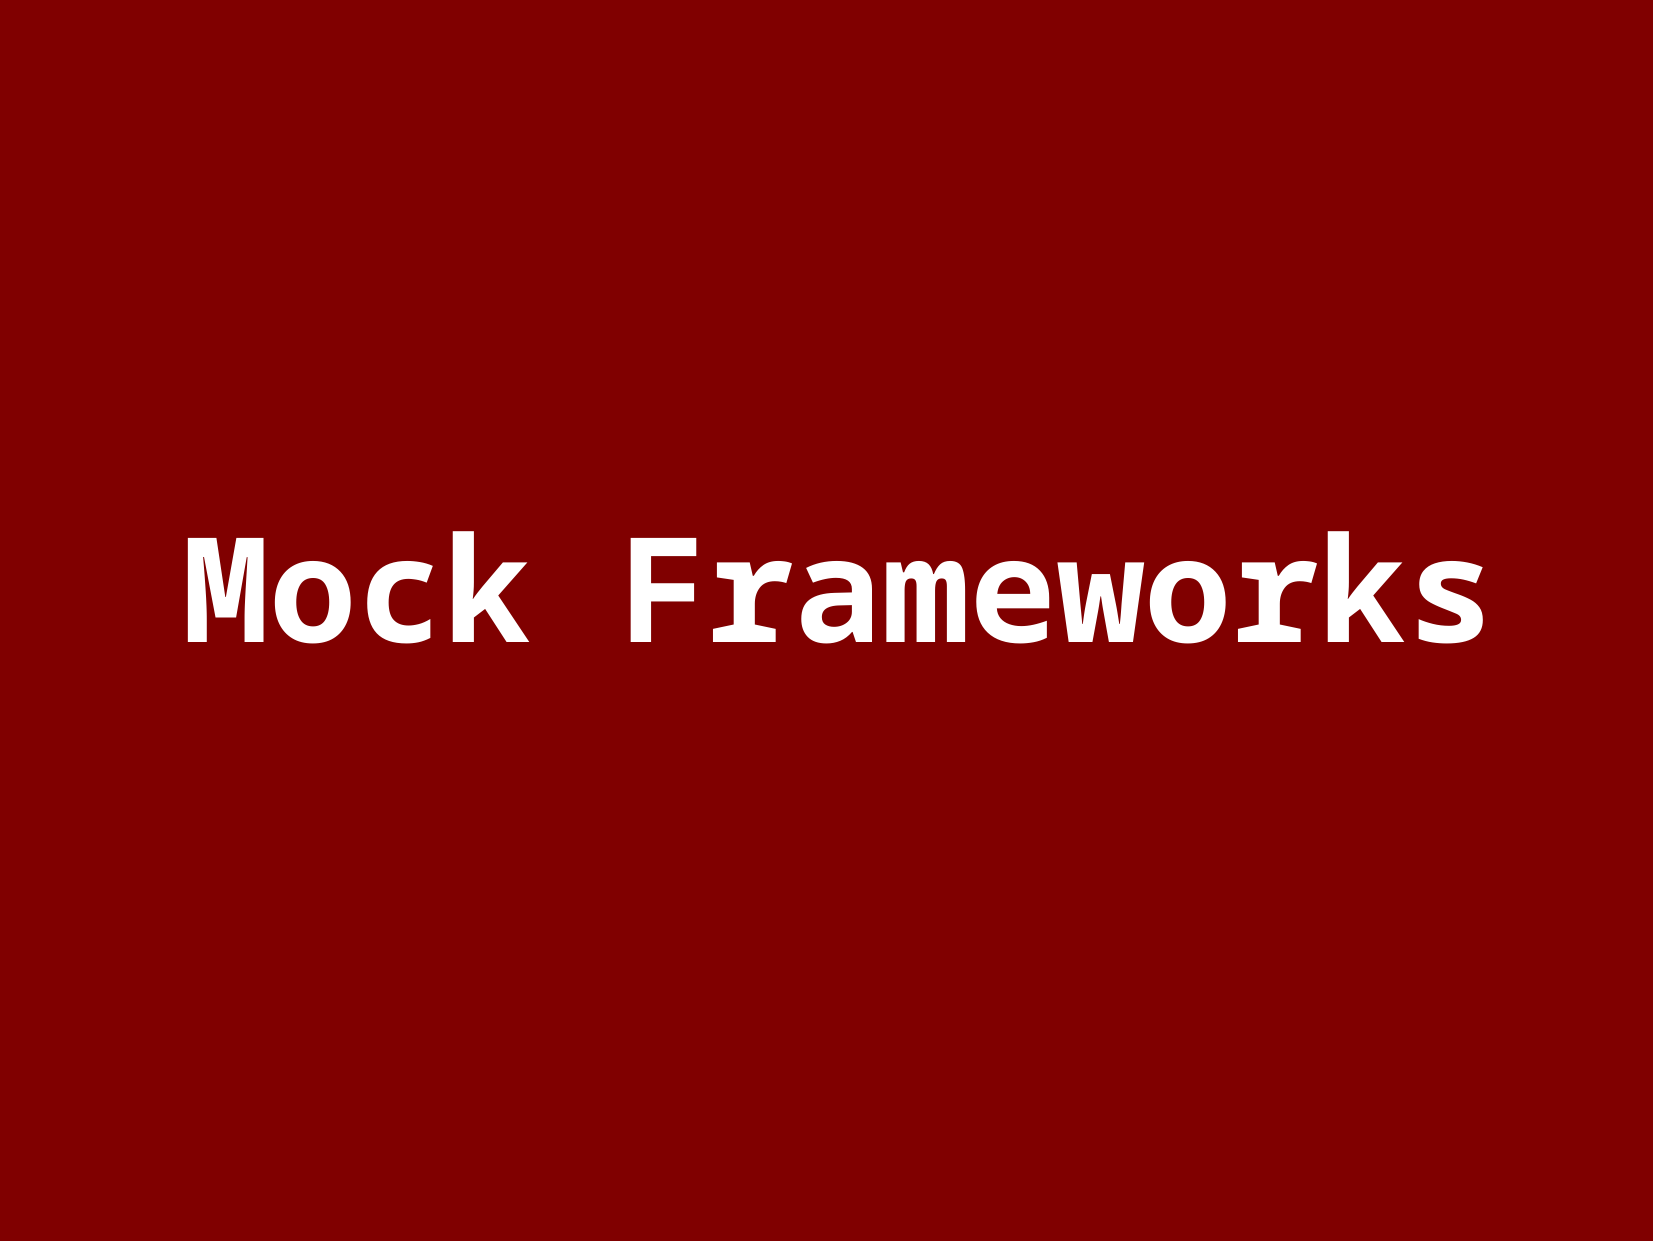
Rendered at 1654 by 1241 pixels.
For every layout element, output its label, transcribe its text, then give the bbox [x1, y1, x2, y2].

text_box Mock Frameworks [167, 479, 1555, 668]
